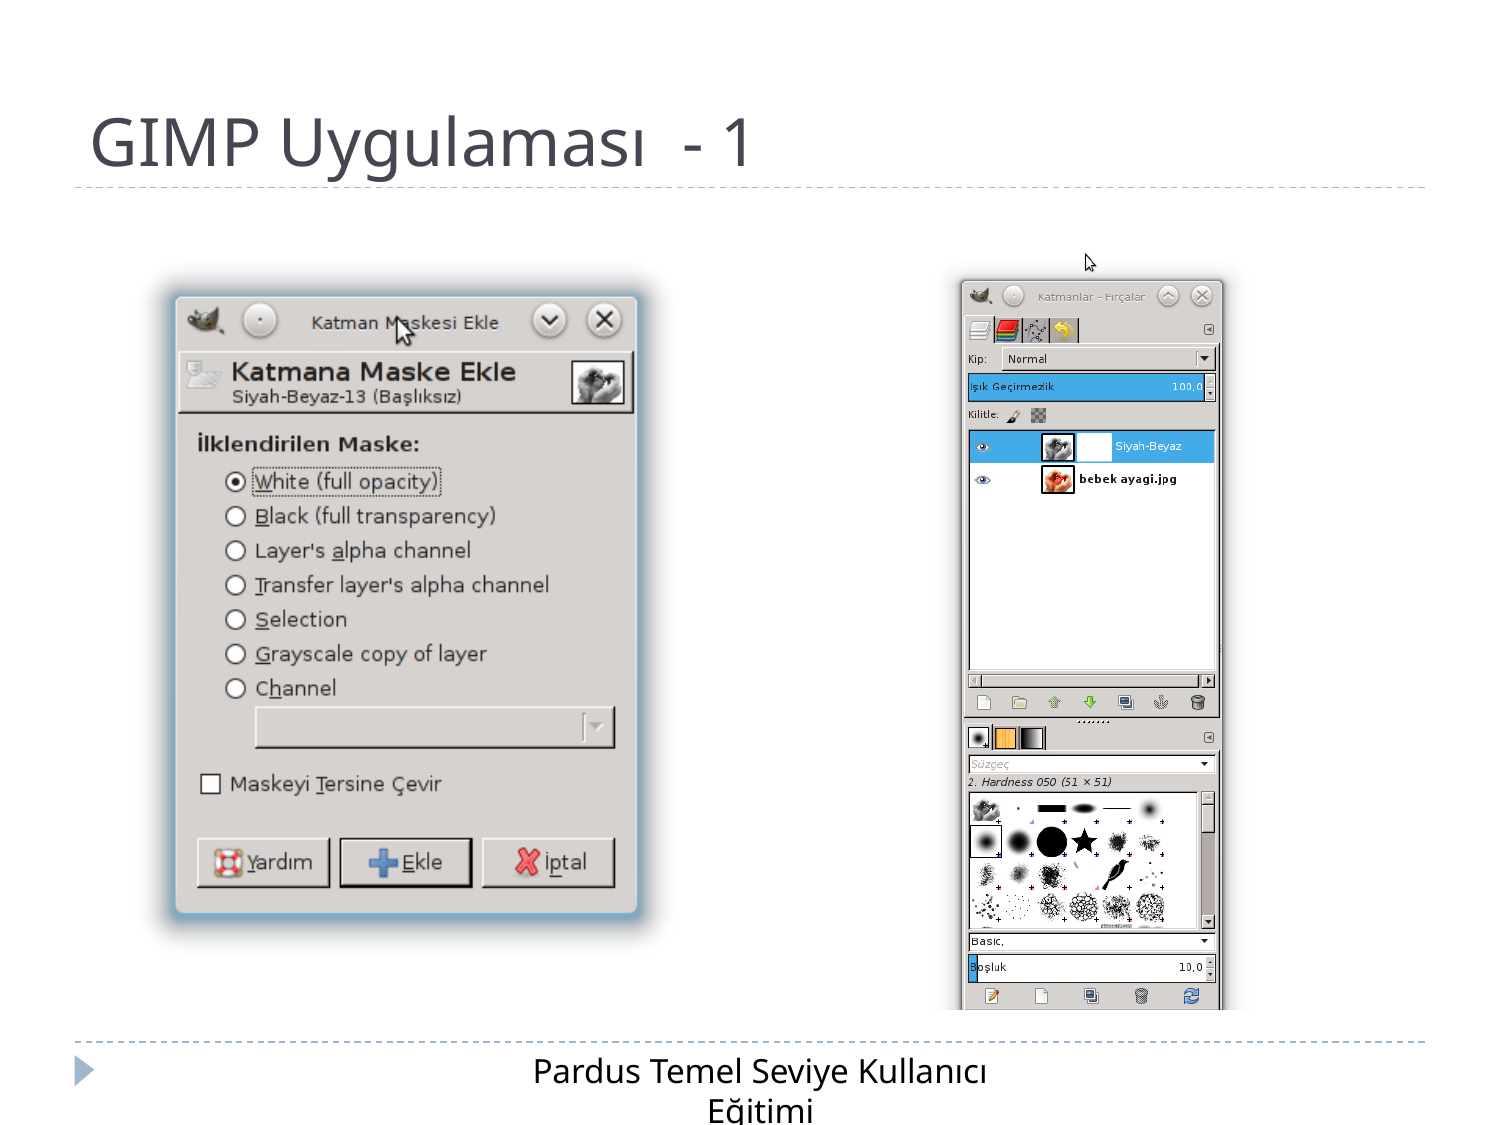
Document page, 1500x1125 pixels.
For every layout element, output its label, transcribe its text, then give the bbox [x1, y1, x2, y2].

picture [923, 199, 1260, 1010]
title GIMP Uygulaması - 1 [75, 37, 1425, 188]
picture [113, 234, 700, 976]
